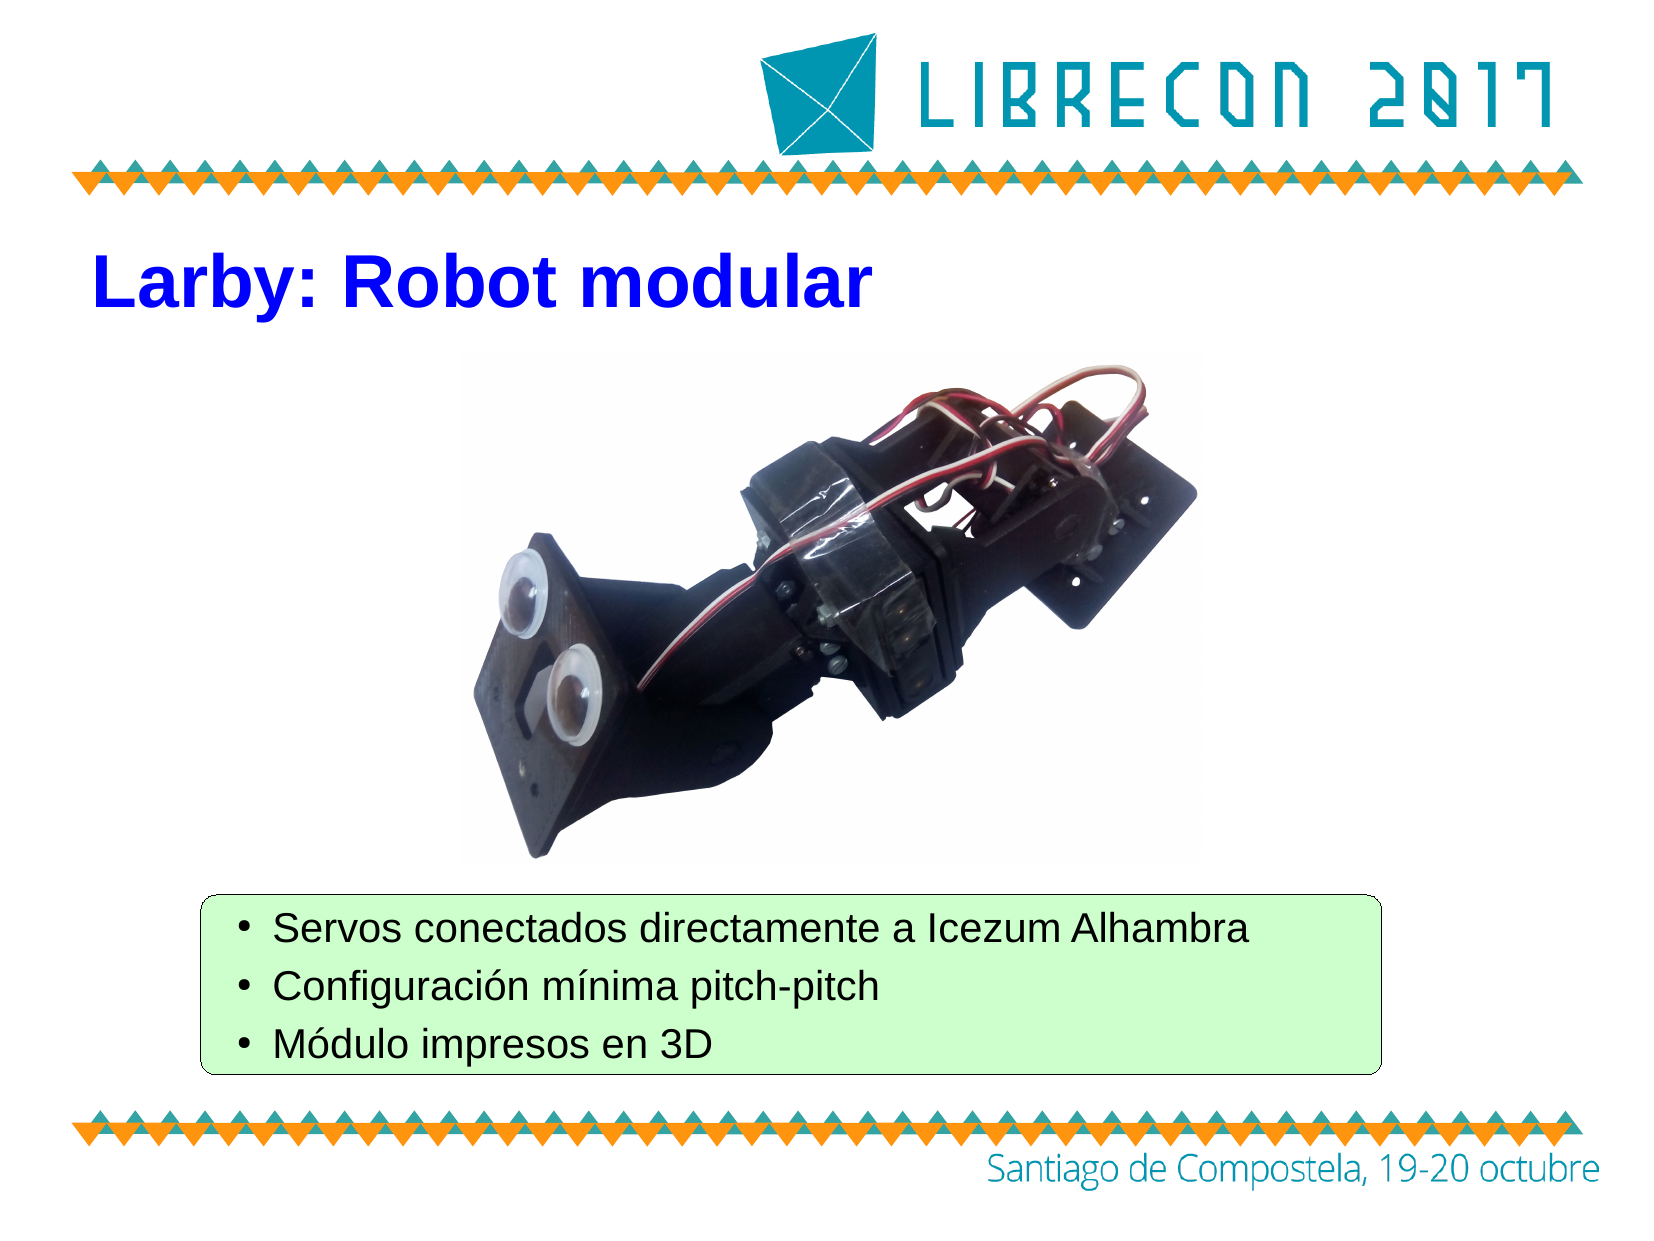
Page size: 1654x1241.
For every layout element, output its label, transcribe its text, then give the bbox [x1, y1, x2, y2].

picture [460, 351, 1205, 863]
text_box Servos conectados directamente a Icezum Alhambra Configuración mínima pitch-pitch Módulo impresos en 3D [222, 896, 1512, 1075]
picture [968, 1133, 1617, 1199]
text_box [200, 894, 1372, 1075]
text_box Larby: Robot modular [68, 231, 898, 331]
picture [744, 13, 1571, 164]
